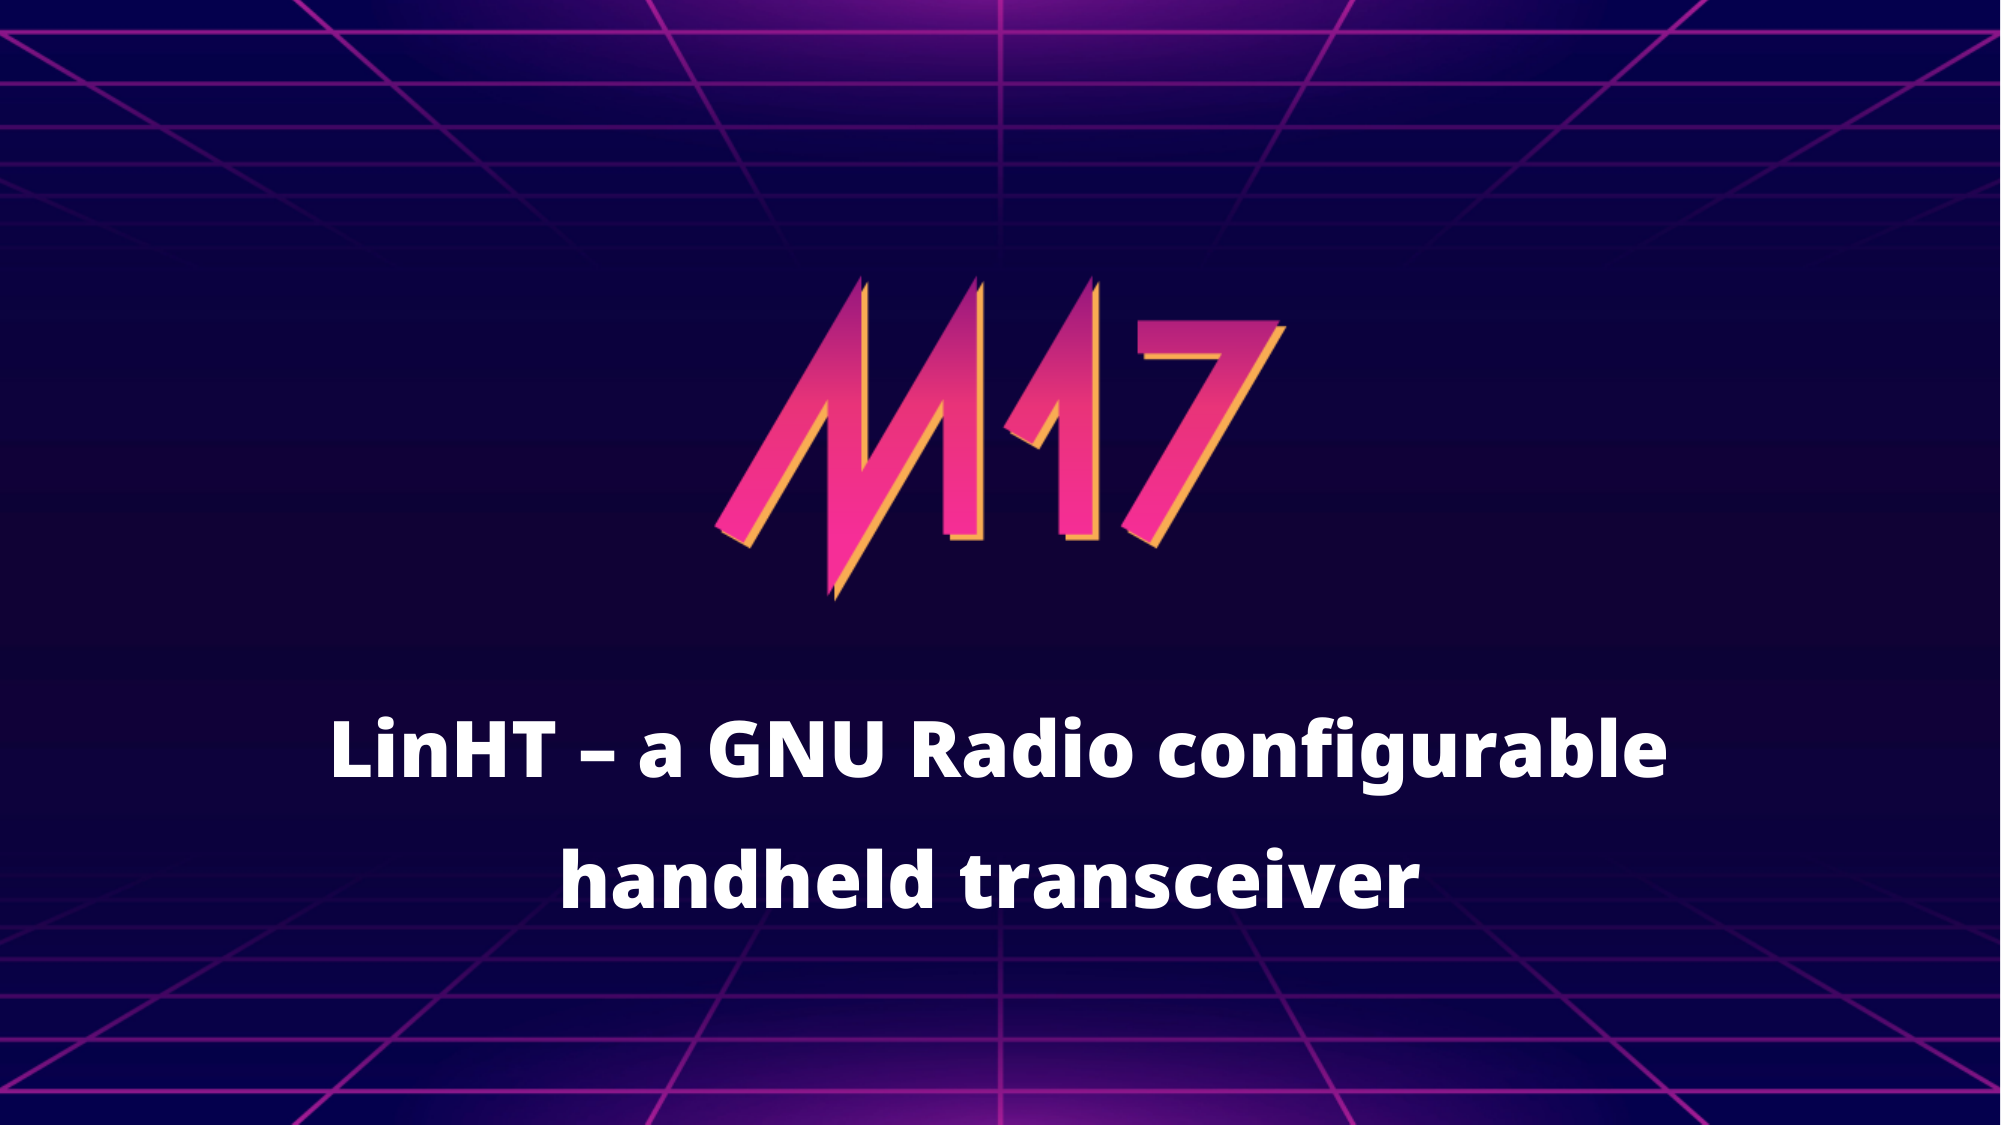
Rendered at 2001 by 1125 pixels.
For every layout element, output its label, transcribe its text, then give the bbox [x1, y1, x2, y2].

text_box LinHT – a GNU Radio configurable handheld transceiver [262, 693, 1738, 1025]
picture [0, 0, 2001, 1125]
